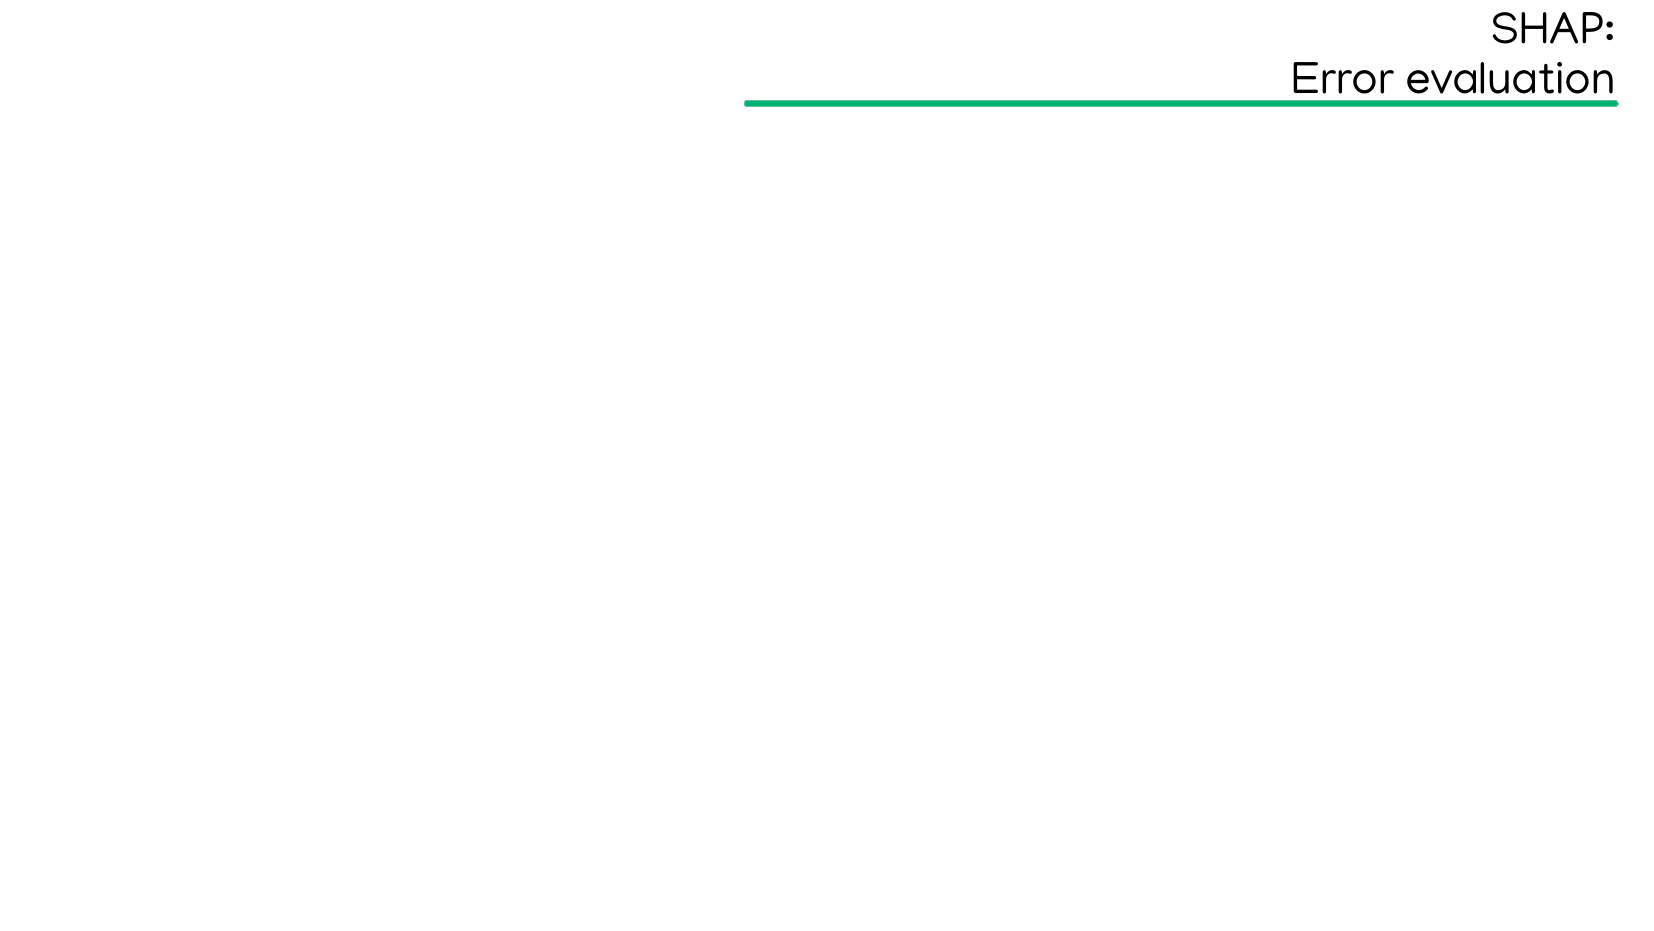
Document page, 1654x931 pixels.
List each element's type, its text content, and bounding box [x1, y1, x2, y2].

text_box SHAP: Error evaluation [738, 2, 1631, 168]
